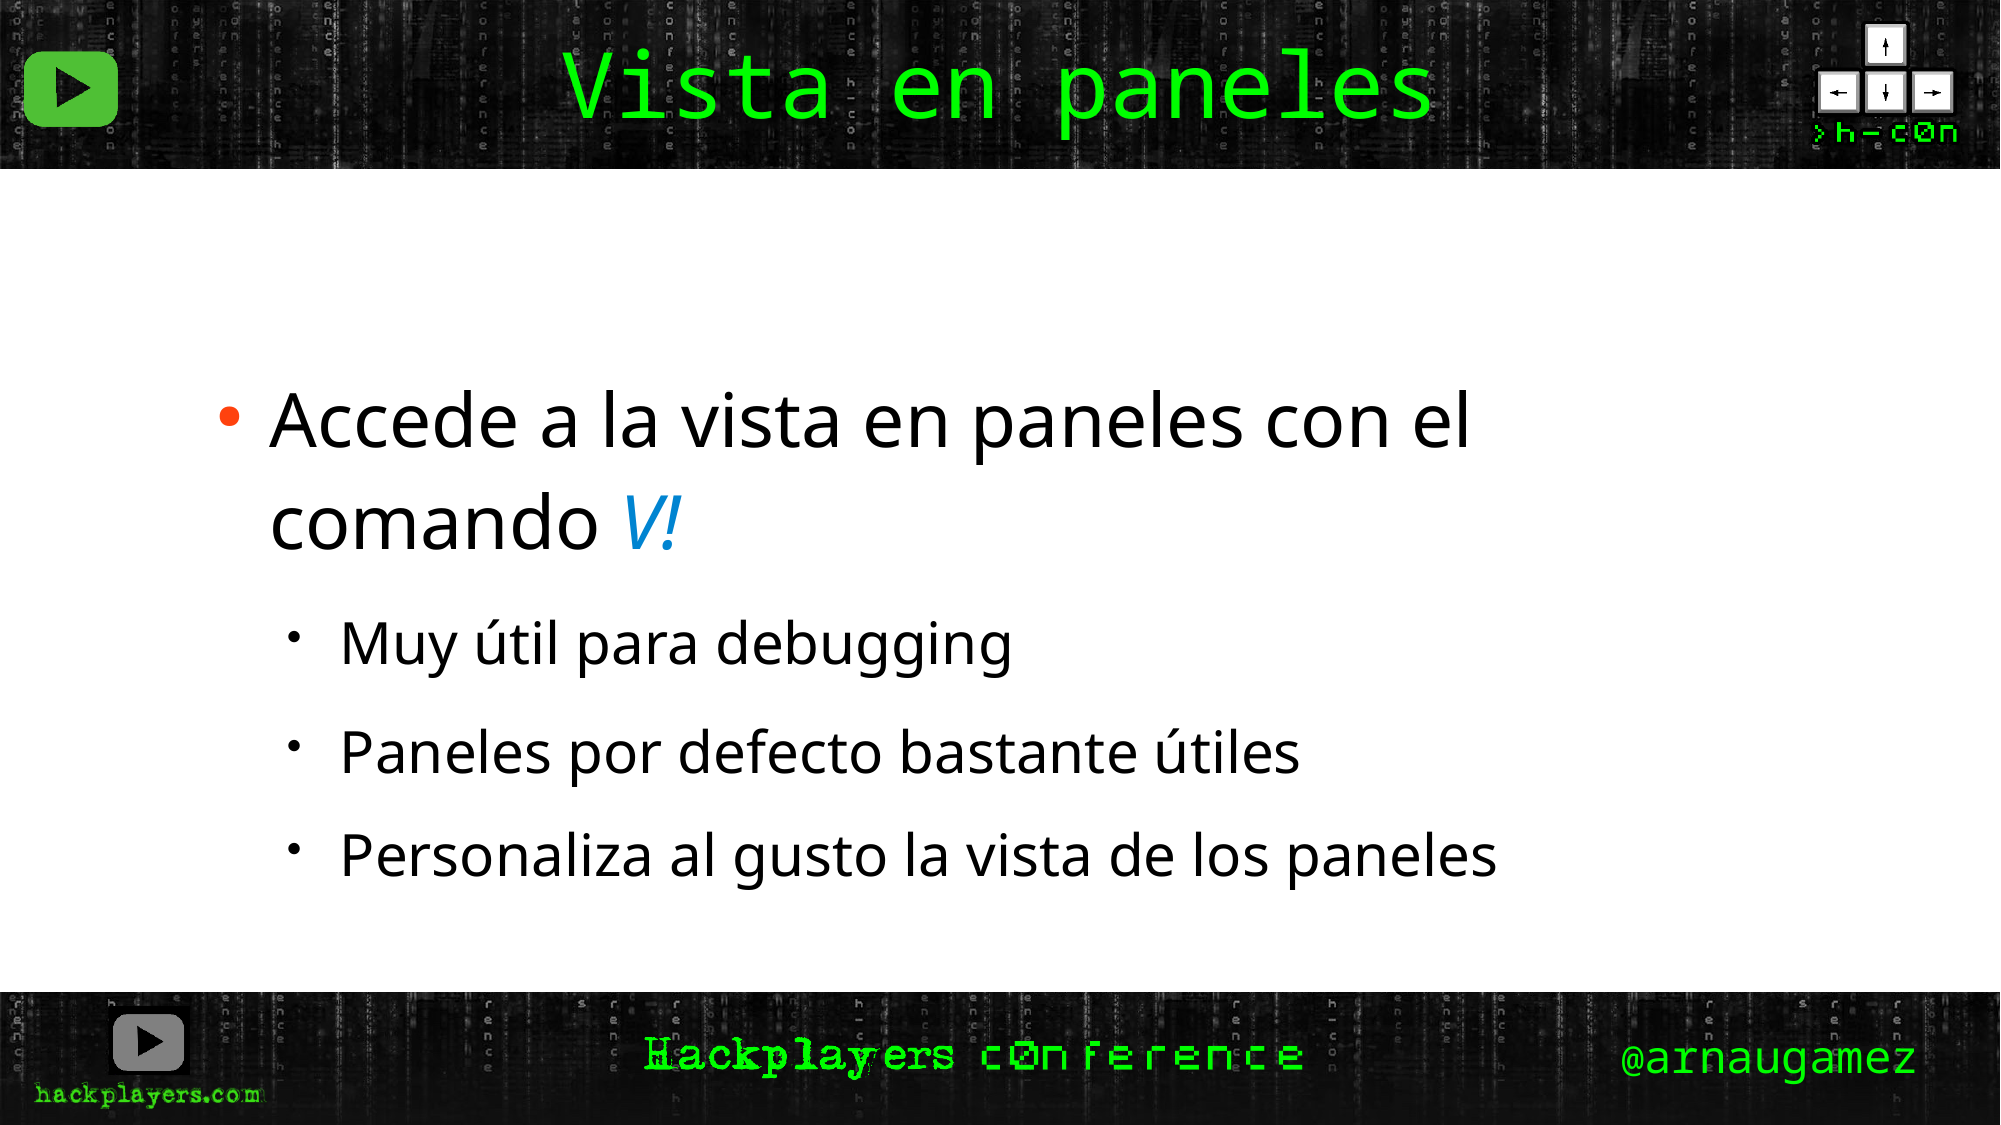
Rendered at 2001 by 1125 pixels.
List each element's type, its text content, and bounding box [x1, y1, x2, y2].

title Vista en paneles [256, 0, 1745, 166]
picture [0, 992, 2000, 1125]
list Accede a la vista en paneles con el comando V! Muy útil para debugging Paneles por defecto bastante útiles Personaliza al gusto la vista de los paneles [198, 367, 1802, 758]
picture [0, 0, 2000, 169]
